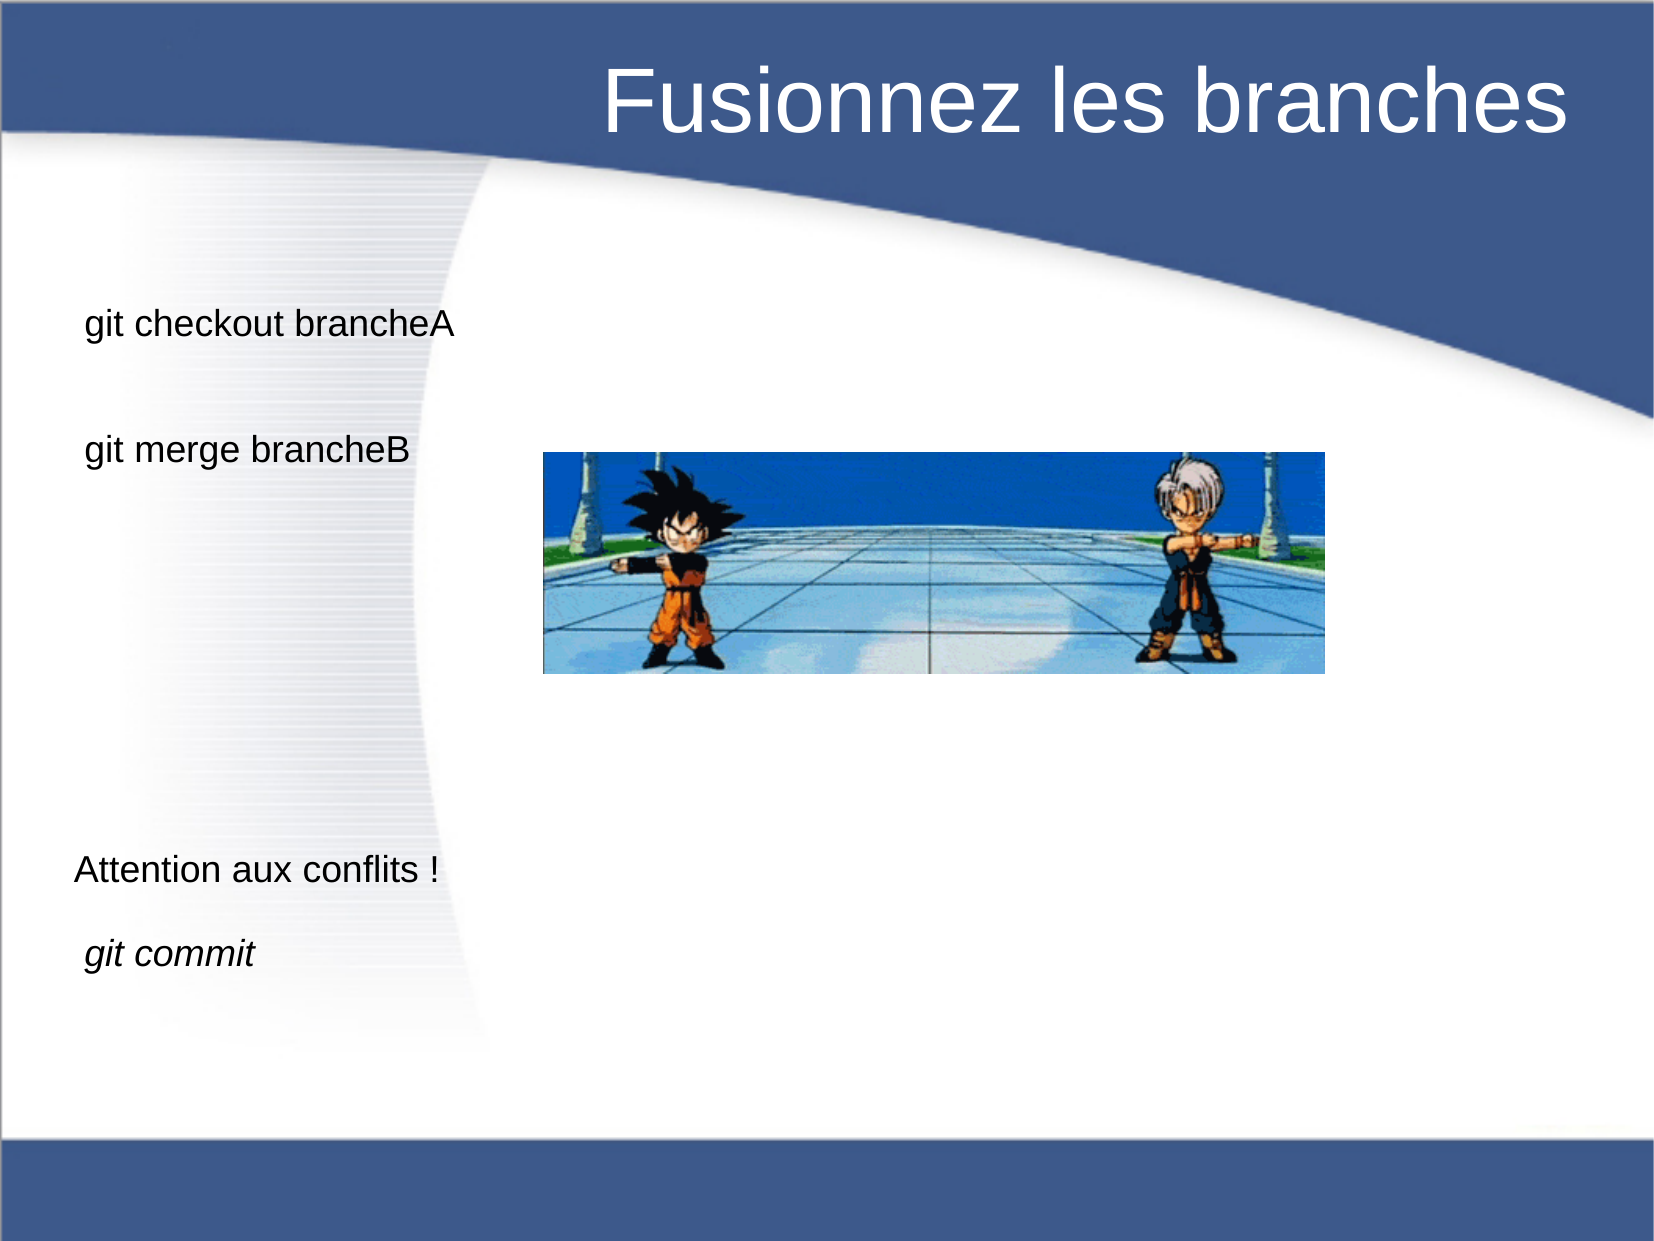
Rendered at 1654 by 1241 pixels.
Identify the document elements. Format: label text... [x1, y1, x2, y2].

text_box git checkout brancheA git merge brancheB Attention aux conflits ! git commit [59, 295, 1619, 1024]
picture [0, 0, 1654, 1241]
title Fusionnez les branches [82, 49, 1571, 257]
